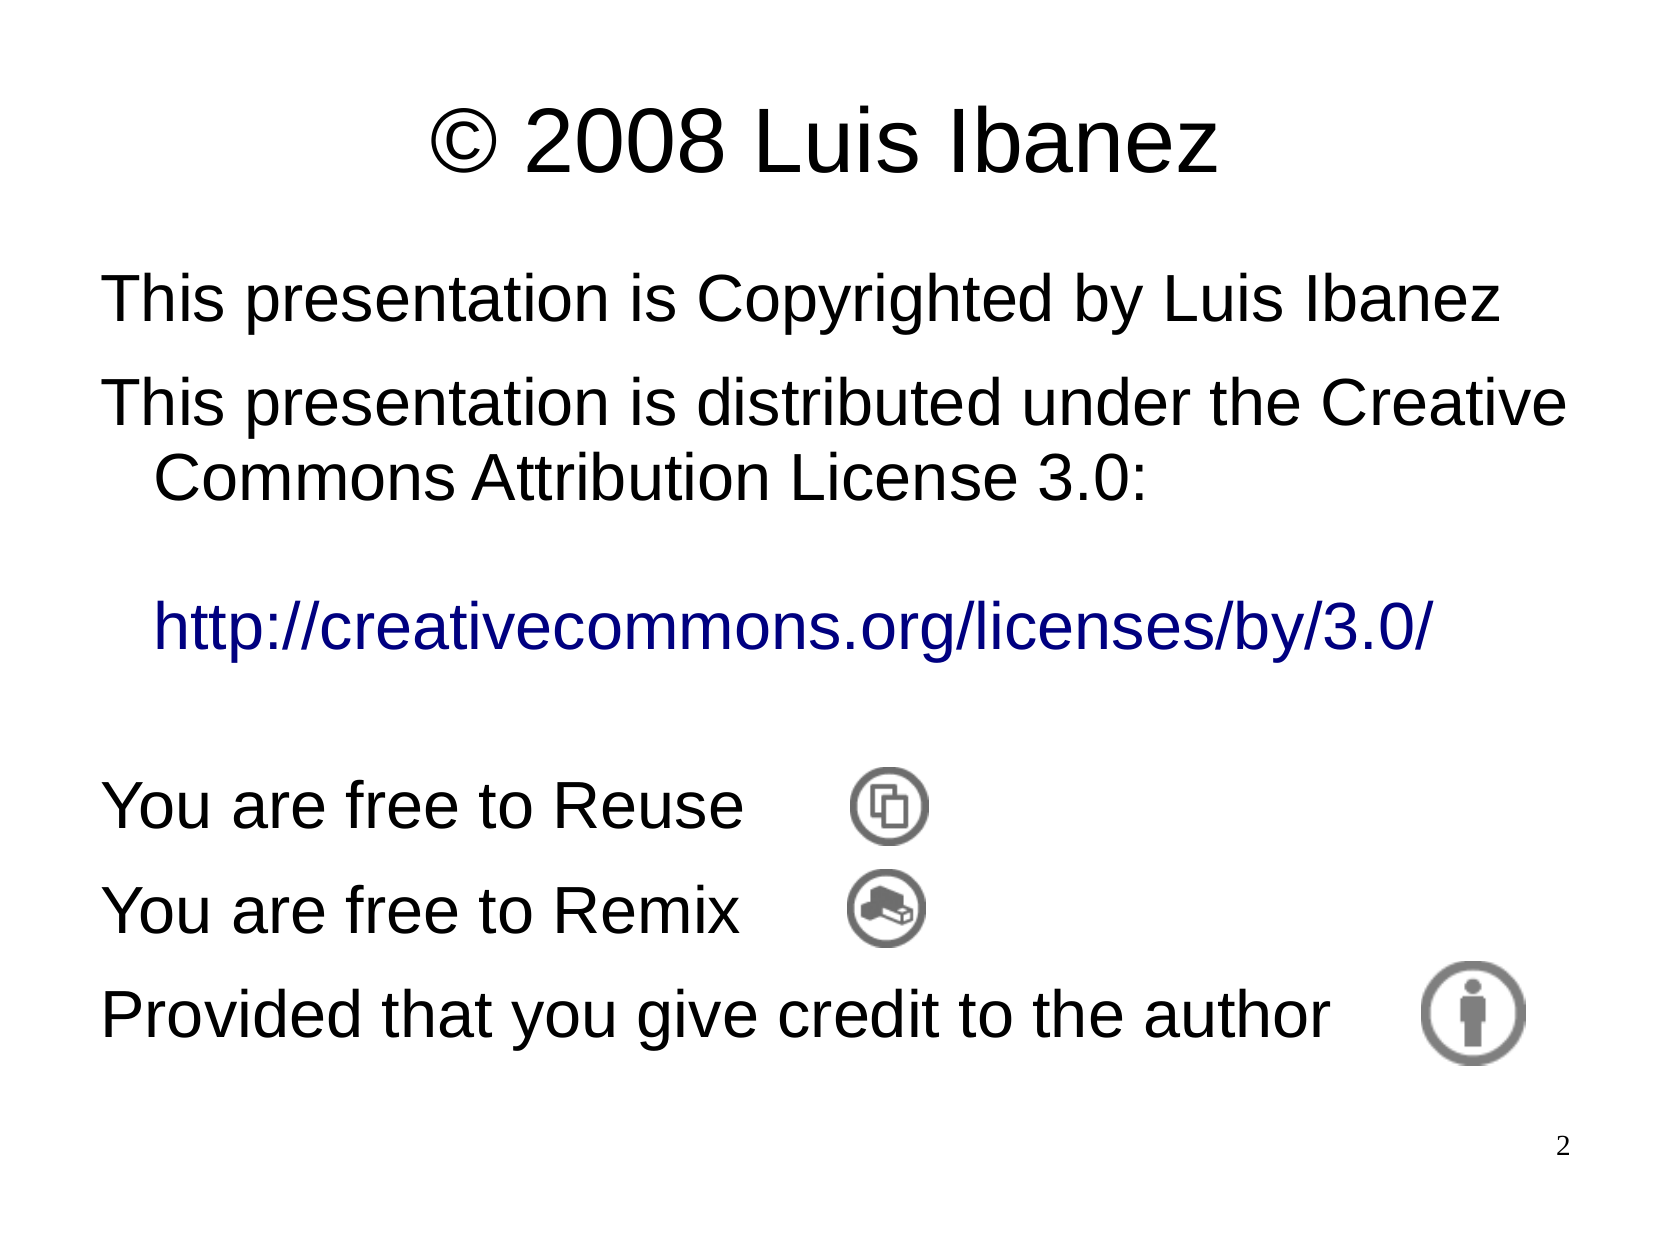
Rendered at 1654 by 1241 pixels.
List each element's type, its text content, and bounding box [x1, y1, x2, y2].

list This presentation is Copyrighted by Luis Ibanez This presentation is distributed under the Creative Commons Attribution License 3.0: http://creativecommons.org/licenses/by/3.0/ You are free to Reuse You are free to Remix Provided that you give credit to the author [82, 260, 1571, 1052]
picture [847, 869, 926, 948]
picture [1421, 961, 1526, 1066]
title © 2008 Luis Ibanez [82, 37, 1571, 245]
picture [850, 767, 929, 846]
